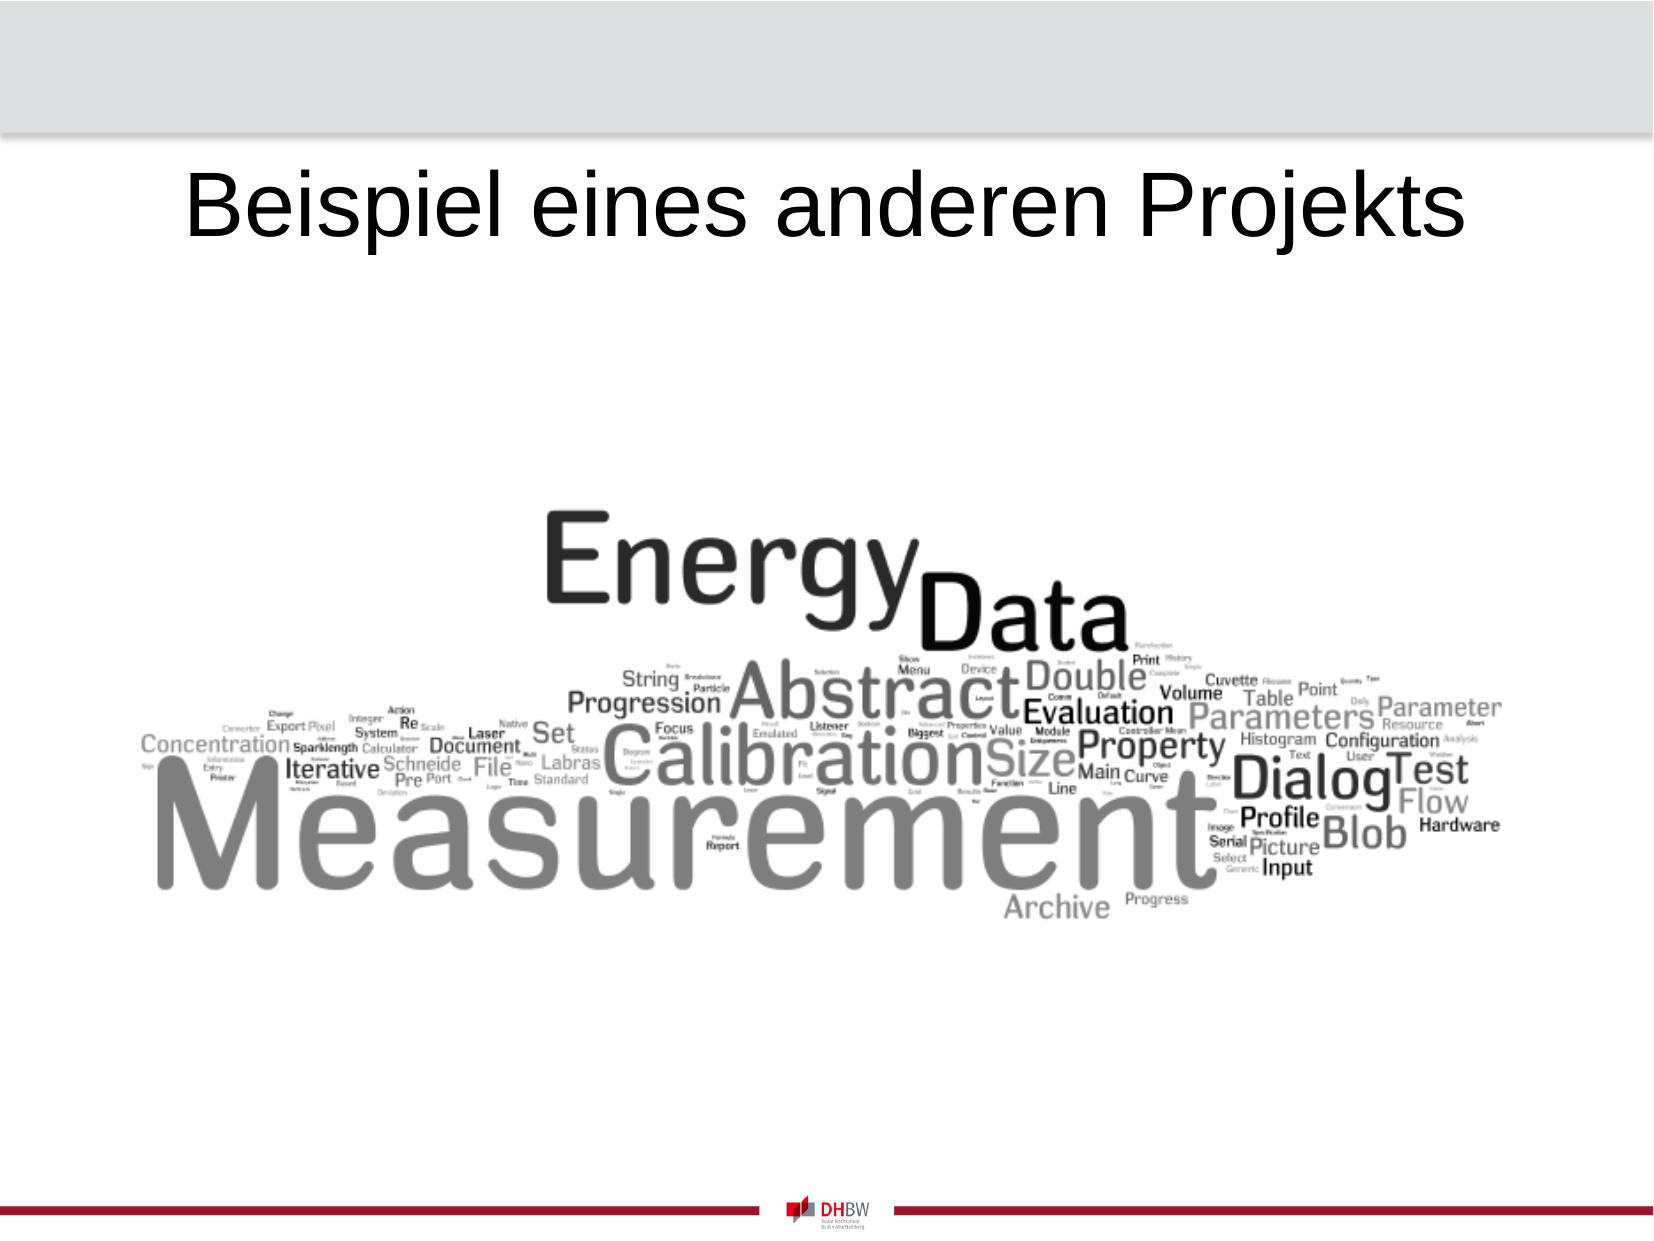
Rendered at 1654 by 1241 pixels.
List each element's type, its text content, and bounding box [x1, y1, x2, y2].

text_box [70, 271, 1571, 1170]
title Beispiel eines anderen Projekts [82, 147, 1571, 257]
picture [0, 1, 1654, 1237]
